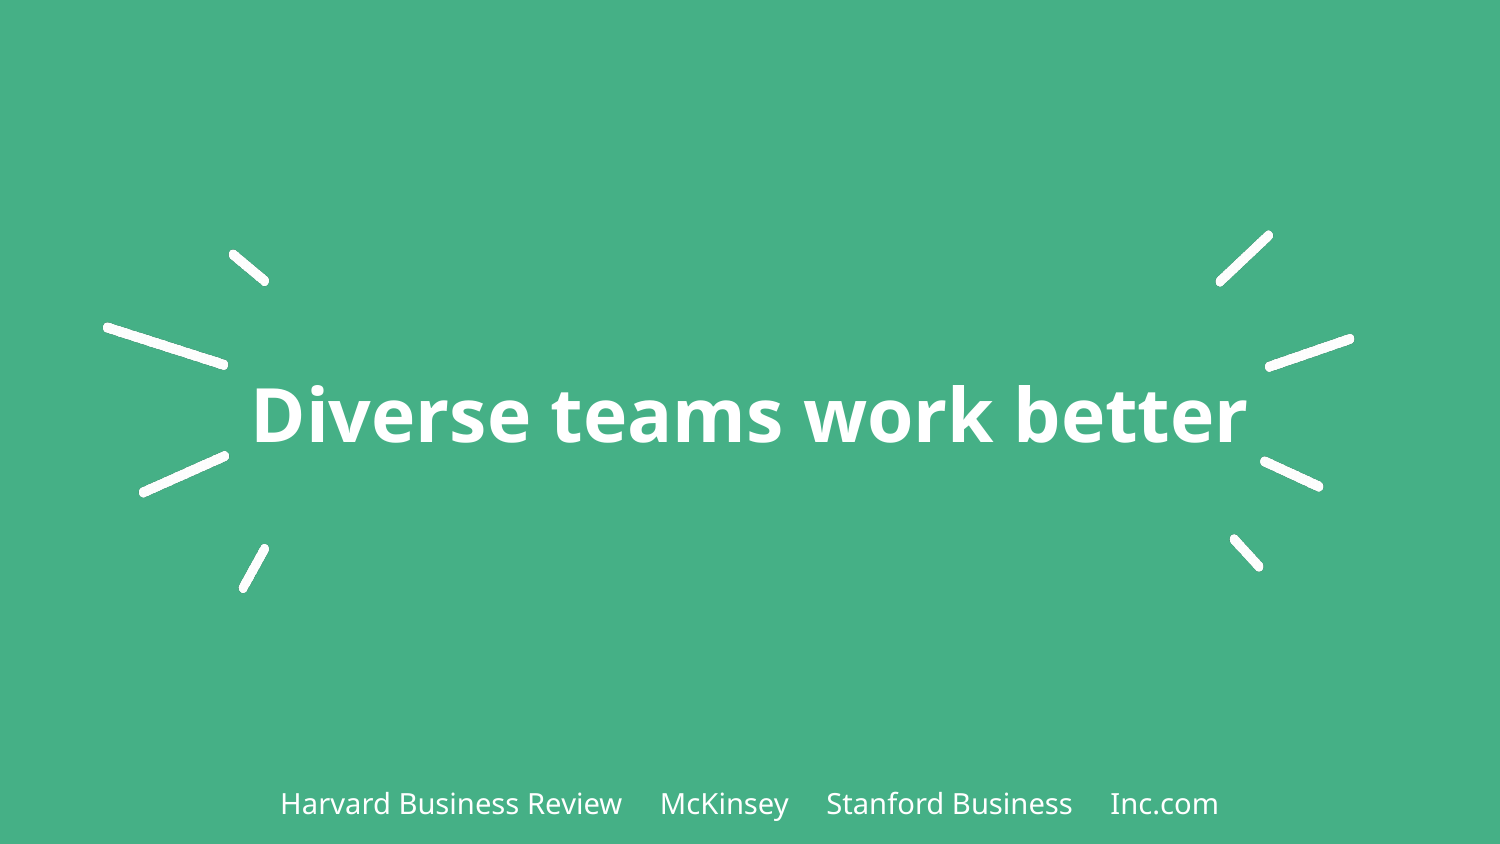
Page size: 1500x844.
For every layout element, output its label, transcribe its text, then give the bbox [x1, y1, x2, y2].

title Diverse teams work better [51, 0, 1449, 764]
picture [1200, 217, 1366, 593]
text_box Harvard Business Review McKinsey Stanford Business Inc.com [51, 764, 1449, 844]
picture [91, 230, 281, 606]
